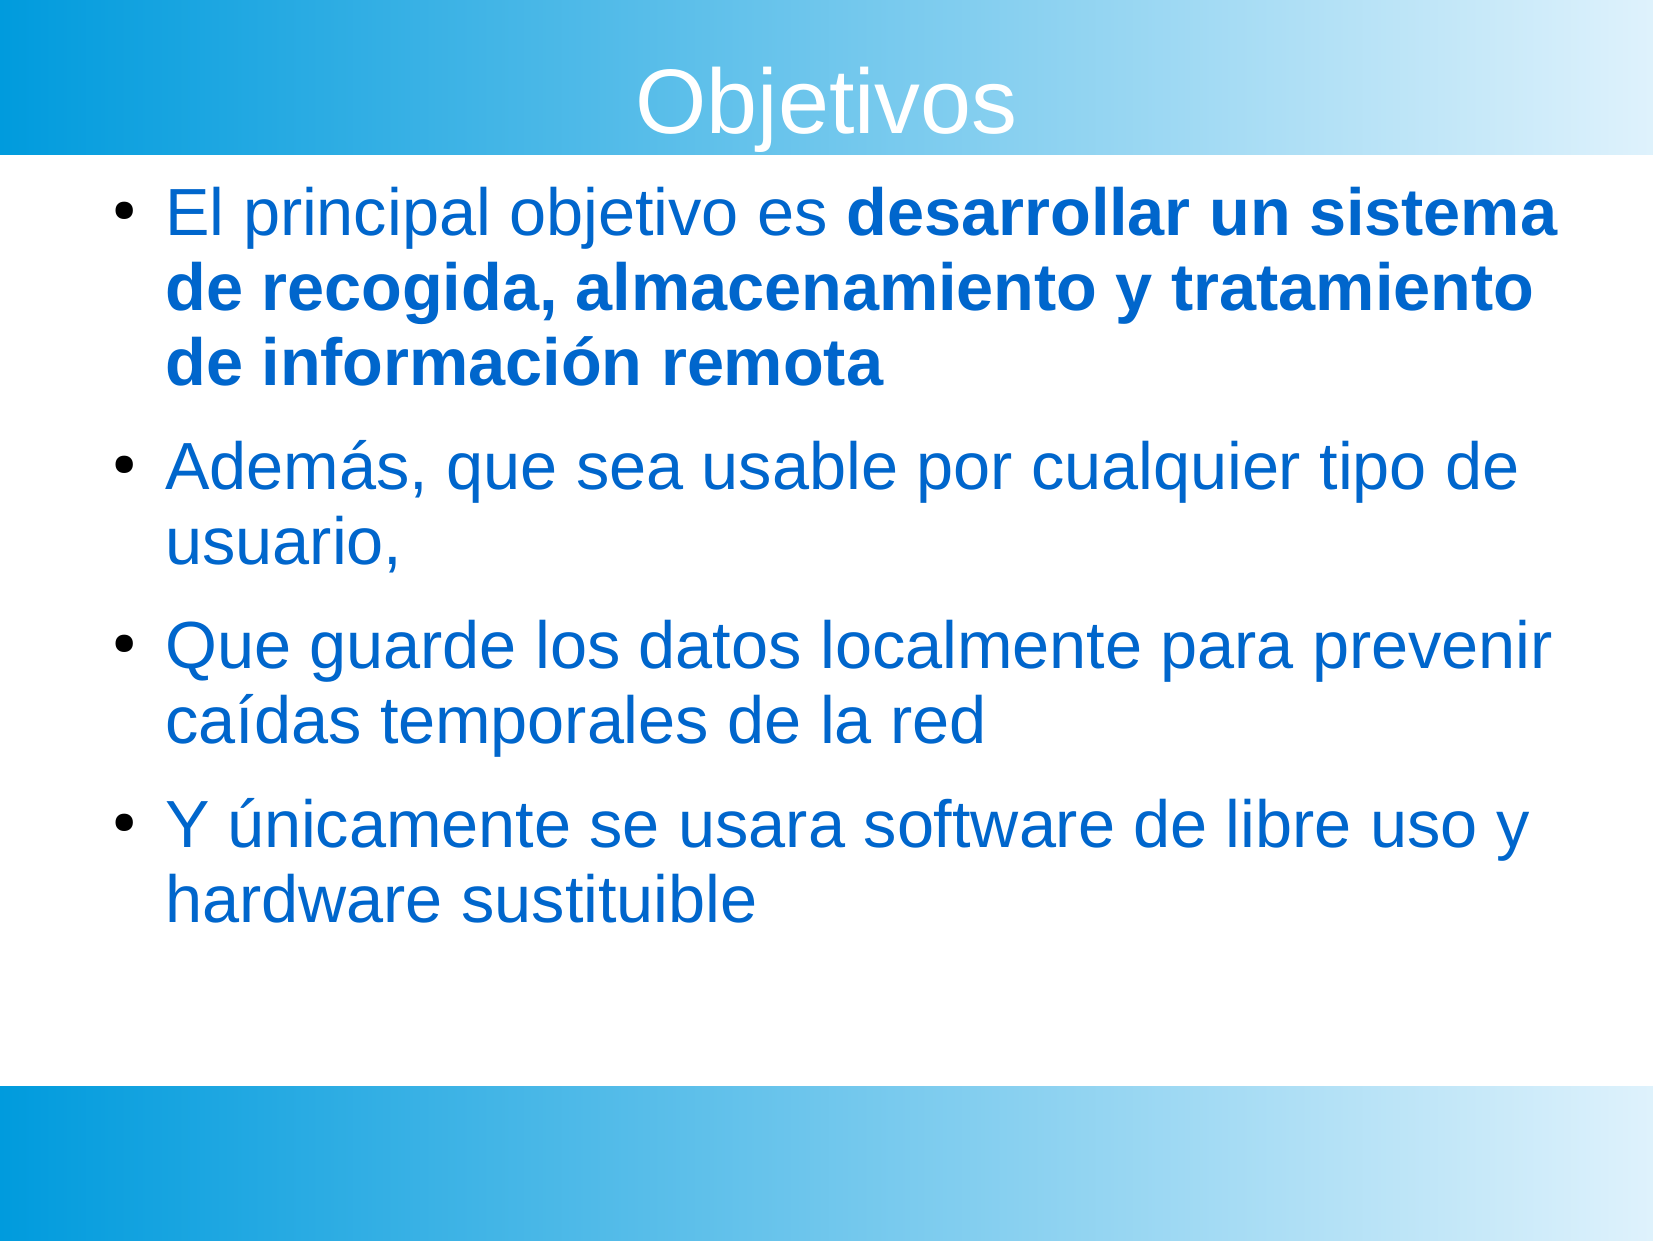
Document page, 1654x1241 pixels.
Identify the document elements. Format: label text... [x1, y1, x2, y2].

list El principal objetivo es desarrollar un sistema de recogida, almacenamiento y tratamiento de información remota Además, que sea usable por cualquier tipo de usuario, Que guarde los datos localmente para prevenir caídas temporales de la red Y únicamente se usara software de libre uso y hardware sustituible [94, 70, 1583, 1062]
title Objetivos [82, 49, 1571, 155]
